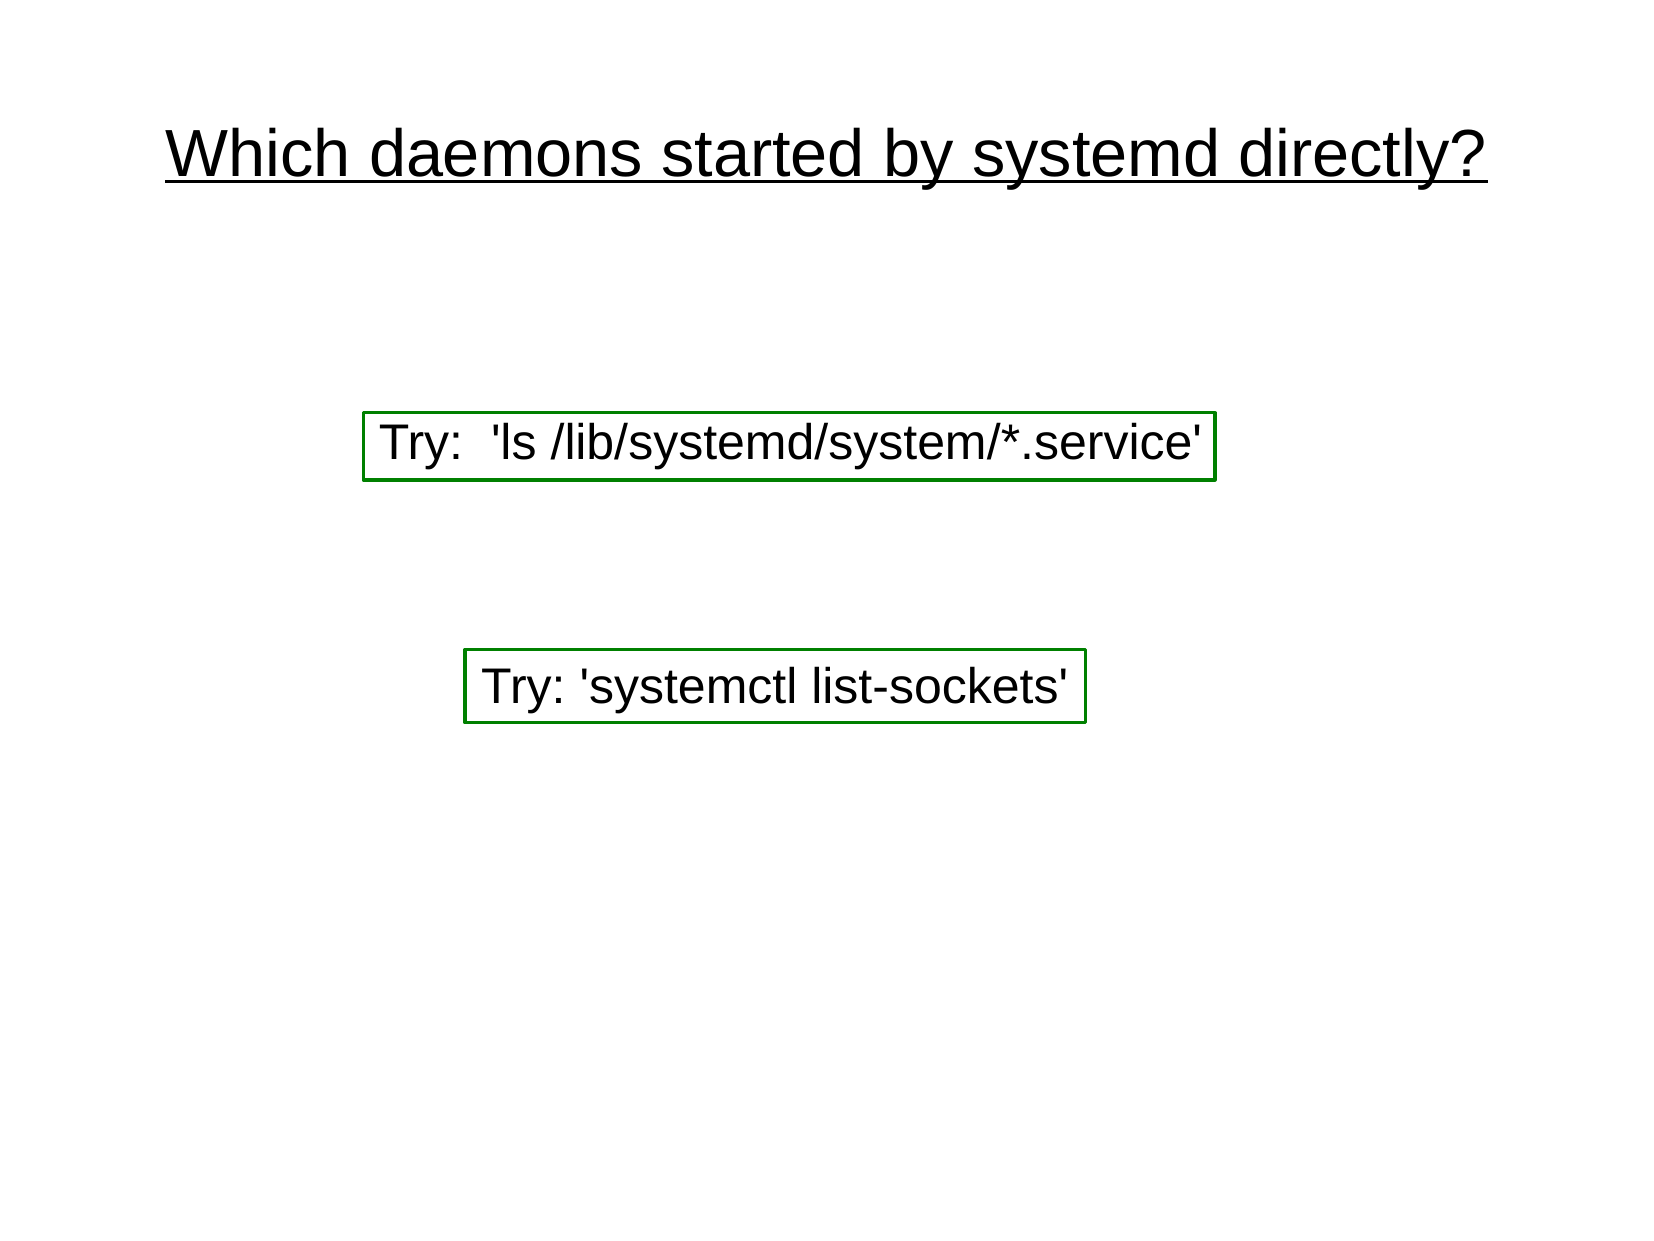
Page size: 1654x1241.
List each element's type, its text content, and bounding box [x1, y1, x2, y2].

text_box Try: 'systemctl list-sockets' [465, 649, 1086, 723]
title Which daemons started by systemd directly? [82, 49, 1571, 257]
list Try: 'ls /lib/systemd/system/*.service' [363, 412, 1216, 481]
